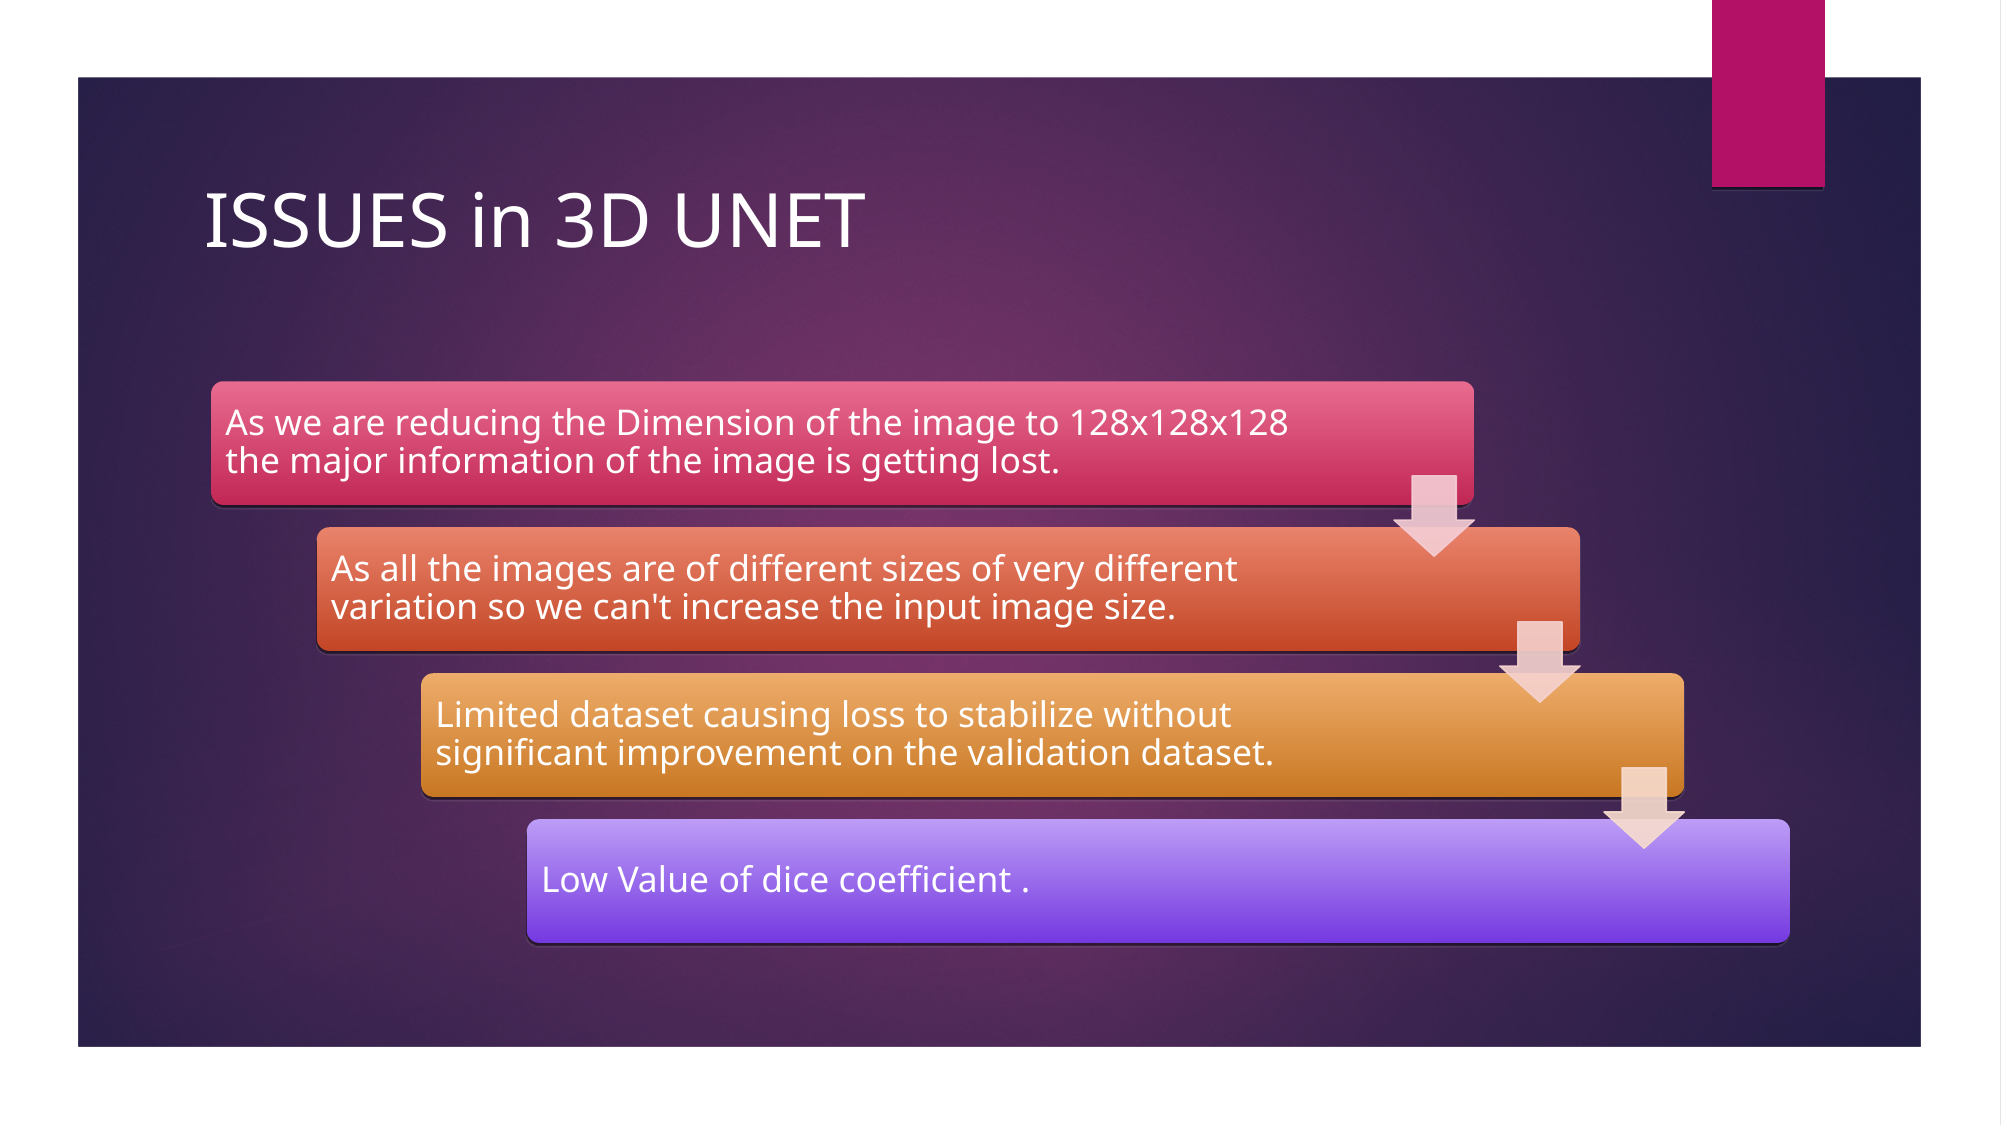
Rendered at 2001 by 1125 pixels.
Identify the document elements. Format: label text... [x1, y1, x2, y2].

text_box Limited dataset causing loss to stabilize without significant improvement on the validation dataset. [421, 673, 1685, 797]
text_box [0, 0, 2000, 1125]
text_box As we are reducing the Dimension of the image to 128x128x128 the major information of the image is getting lost. [211, 381, 1475, 505]
text_box Low Value of dice coefficient . [526, 819, 1791, 943]
text_box As all the images are of different sizes of very different variation so we can't increase the input image size. [316, 527, 1581, 651]
title ISSUES in 3D UNET [189, 159, 1627, 276]
